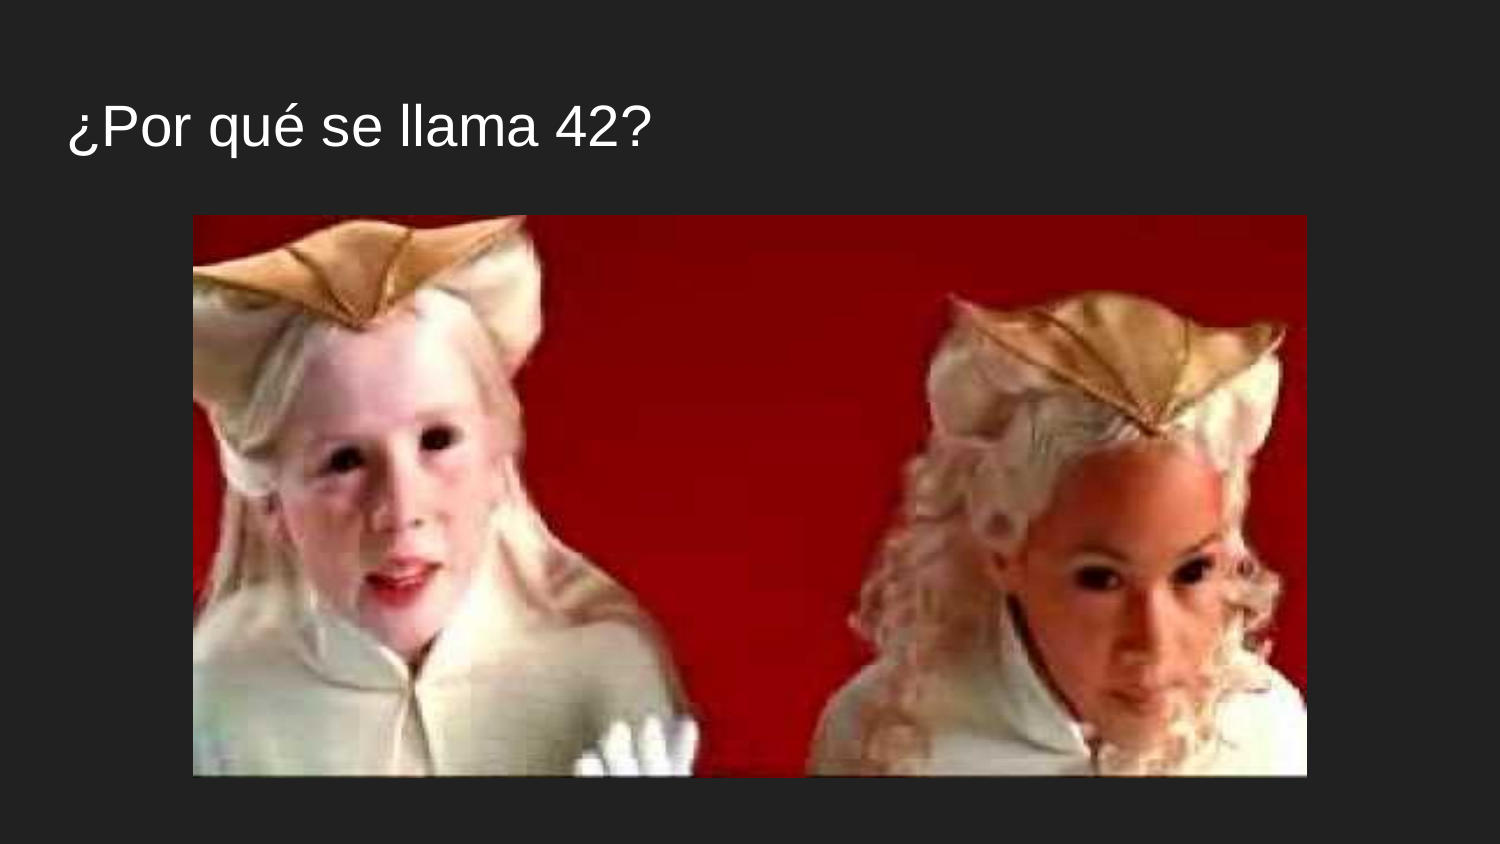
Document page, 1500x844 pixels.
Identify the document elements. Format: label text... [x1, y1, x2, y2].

picture [193, 215, 1307, 778]
title ¿Por qué se llama 42? [51, 72, 1449, 167]
